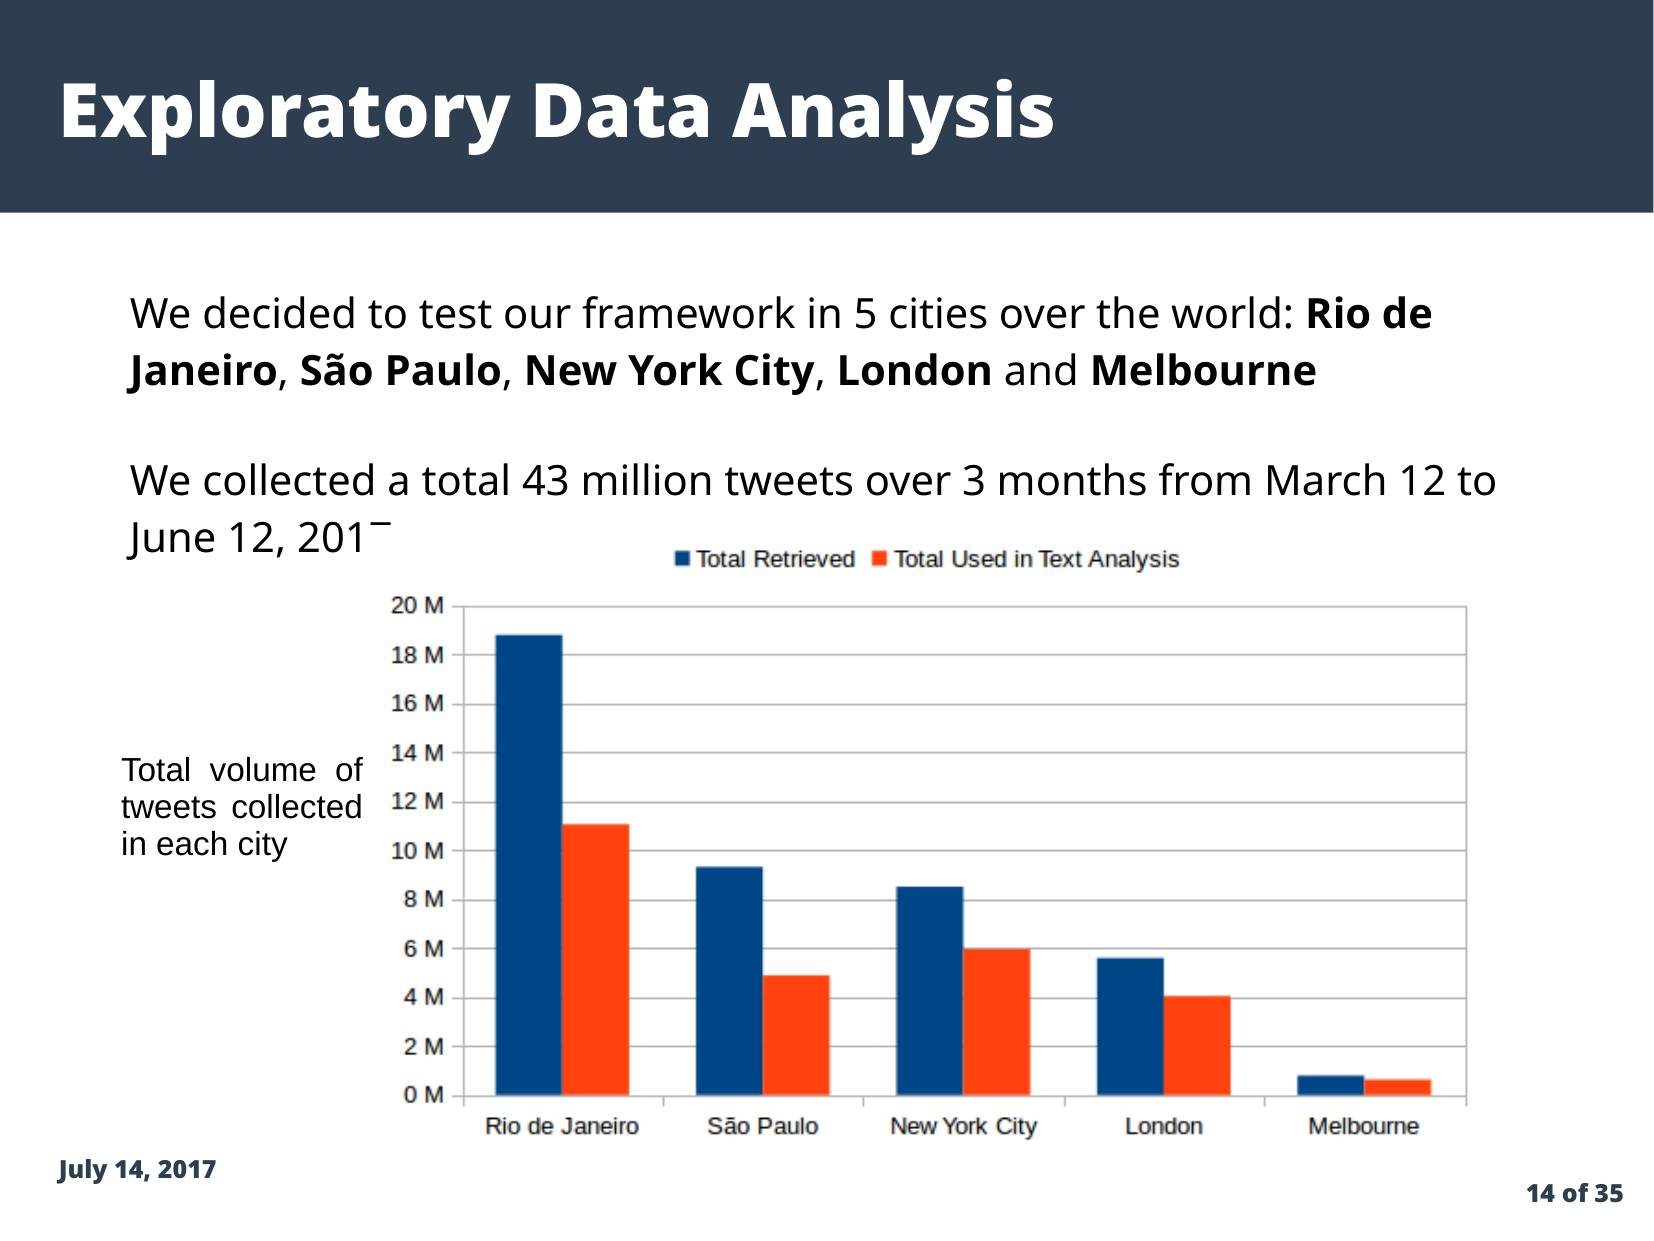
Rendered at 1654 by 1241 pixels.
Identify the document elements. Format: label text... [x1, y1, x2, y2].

list We decided to test our framework in 5 cities over the world: Rio de Janeiro, São Paulo, New York City, London and Melbourne We collected a total 43 million tweets over 3 months from March 12 to June 12, 2017 [59, 283, 1583, 579]
title Exploratory Data Analysis [59, 29, 1595, 187]
picture [369, 525, 1488, 1154]
text_box Total volume of tweets collected in each city [106, 744, 369, 922]
